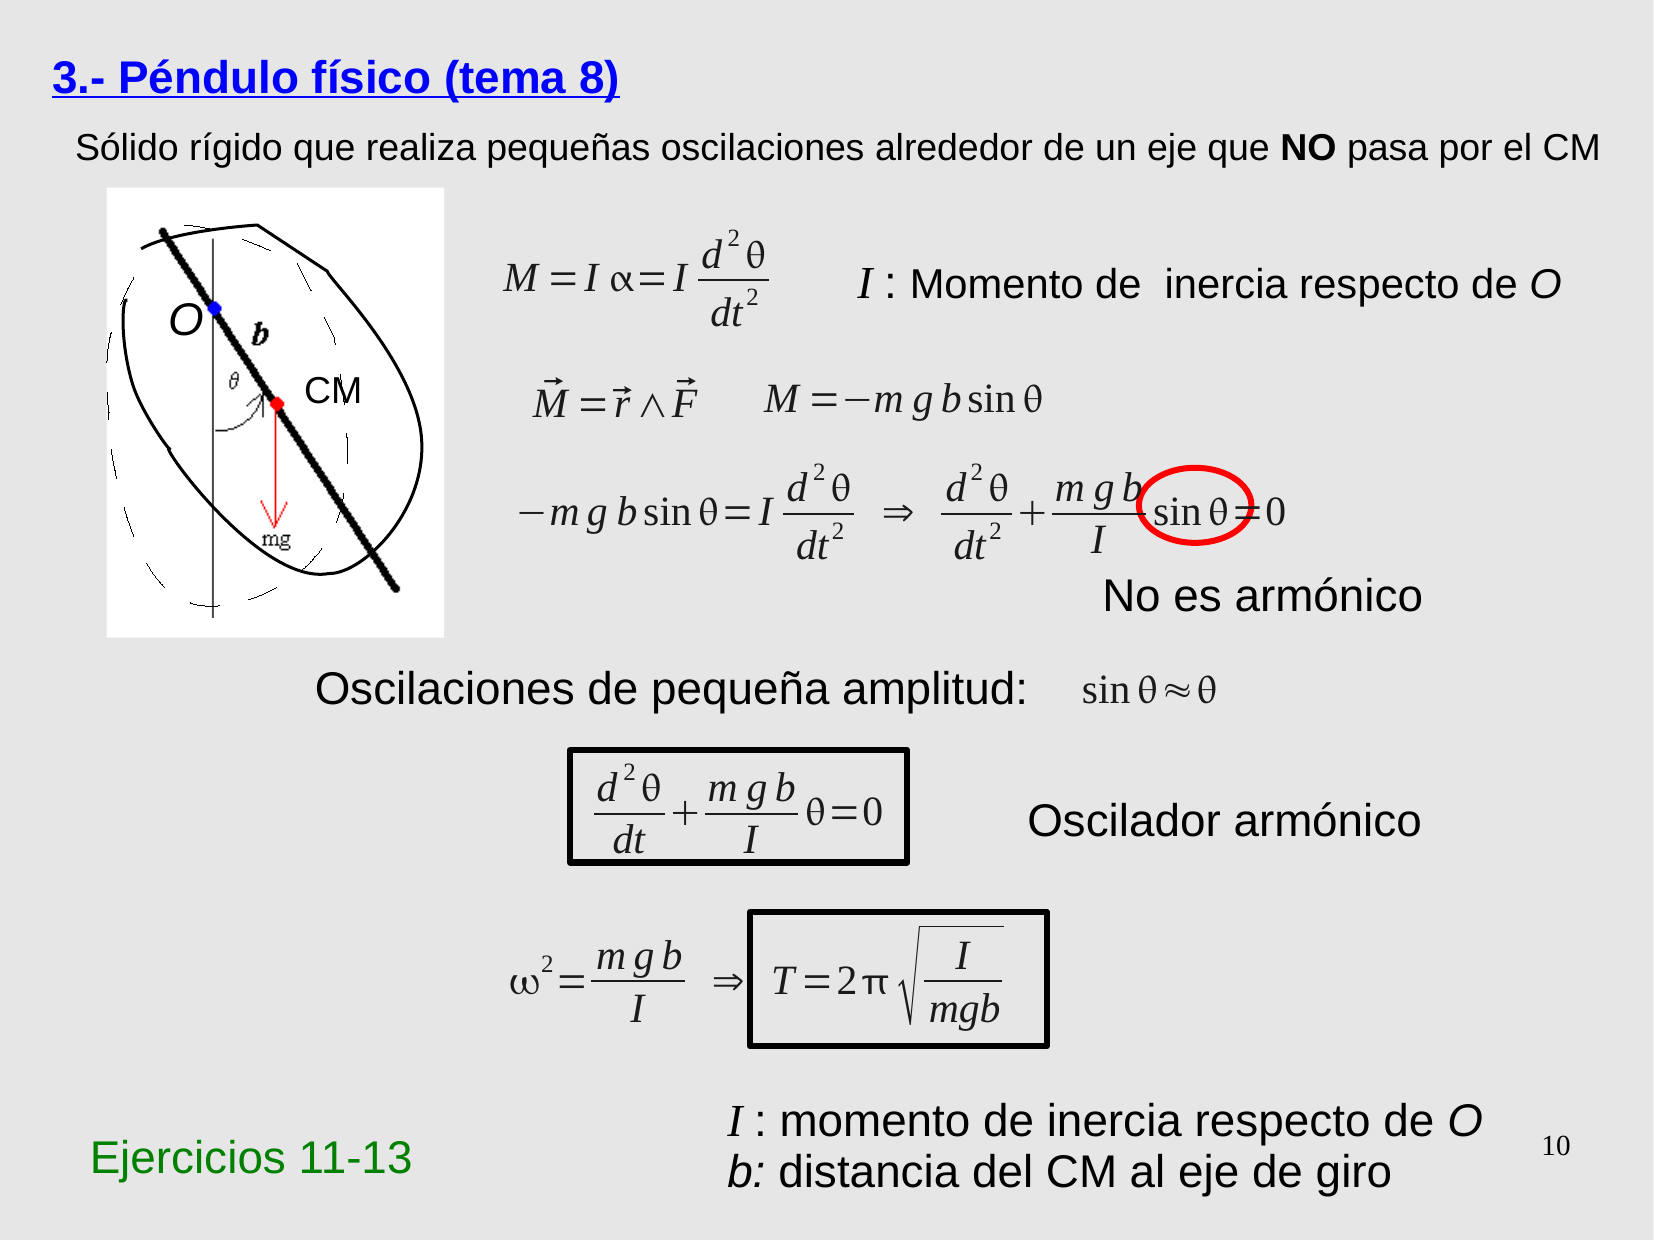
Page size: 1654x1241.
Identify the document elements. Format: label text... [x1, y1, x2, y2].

chart [756, 375, 1051, 422]
text_box Ejercicios 11-13 [75, 1125, 451, 1192]
chart [495, 225, 778, 335]
text_box Sólido rígido que realiza pequeñas oscilaciones alrededor de un eje que NO pasa por el CM [57, 116, 1651, 179]
chart [502, 924, 747, 1032]
text_box No es armónico [1087, 562, 1576, 629]
picture [153, 225, 408, 618]
text_box Oscilaciones de pequeña amplitud: [300, 655, 1088, 722]
text_box 3.- Péndulo físico (tema 8) [37, 44, 1088, 113]
chart [1075, 666, 1298, 713]
text_box [106, 187, 445, 638]
chart [585, 758, 890, 859]
text_box O [153, 287, 229, 354]
chart [753, 924, 1011, 1032]
text_box CM [289, 361, 402, 419]
text_box Oscilador armónico [1012, 787, 1538, 854]
text_box I : Momento de inercia respecto de O [842, 249, 1654, 316]
chart [525, 375, 705, 427]
text_box I : momento de inercia respecto de O b: distancia del CM al eje de giro [712, 1087, 1576, 1206]
chart [508, 458, 1293, 569]
